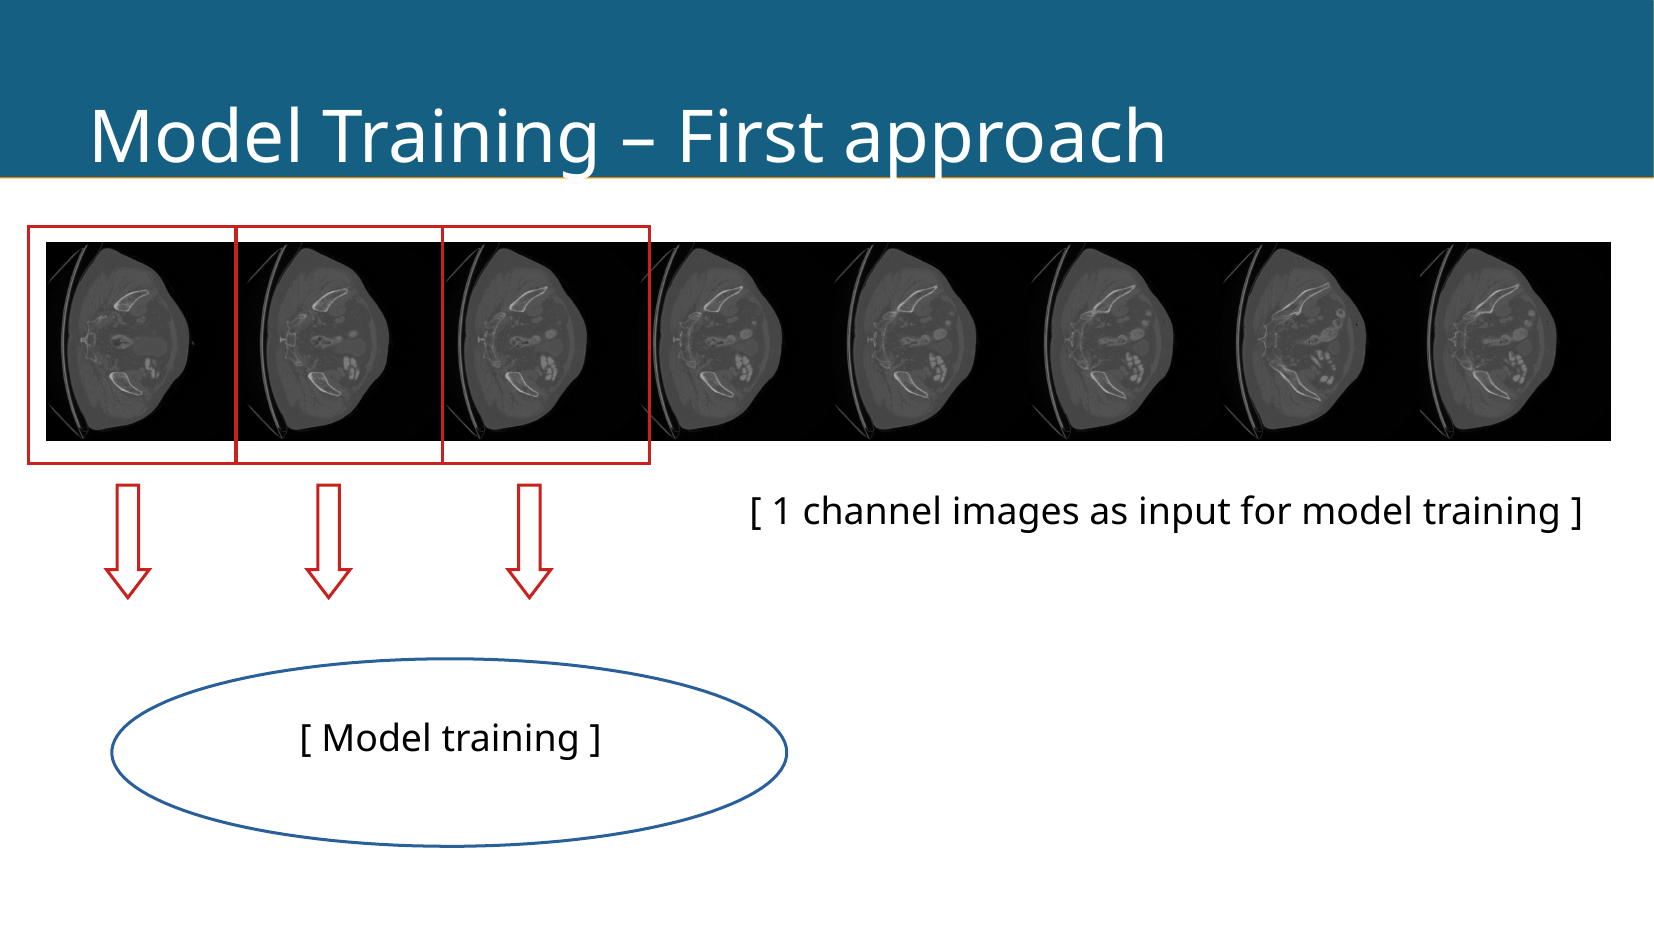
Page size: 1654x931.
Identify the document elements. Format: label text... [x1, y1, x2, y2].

picture [444, 242, 648, 441]
picture [238, 242, 441, 441]
text_box [ Model training ] [299, 711, 637, 764]
text_box [ 1 channel images as input for model training ] [749, 484, 1584, 587]
picture [46, 242, 234, 441]
picture [651, 242, 1611, 441]
title Model Training – First approach [88, 14, 1565, 178]
